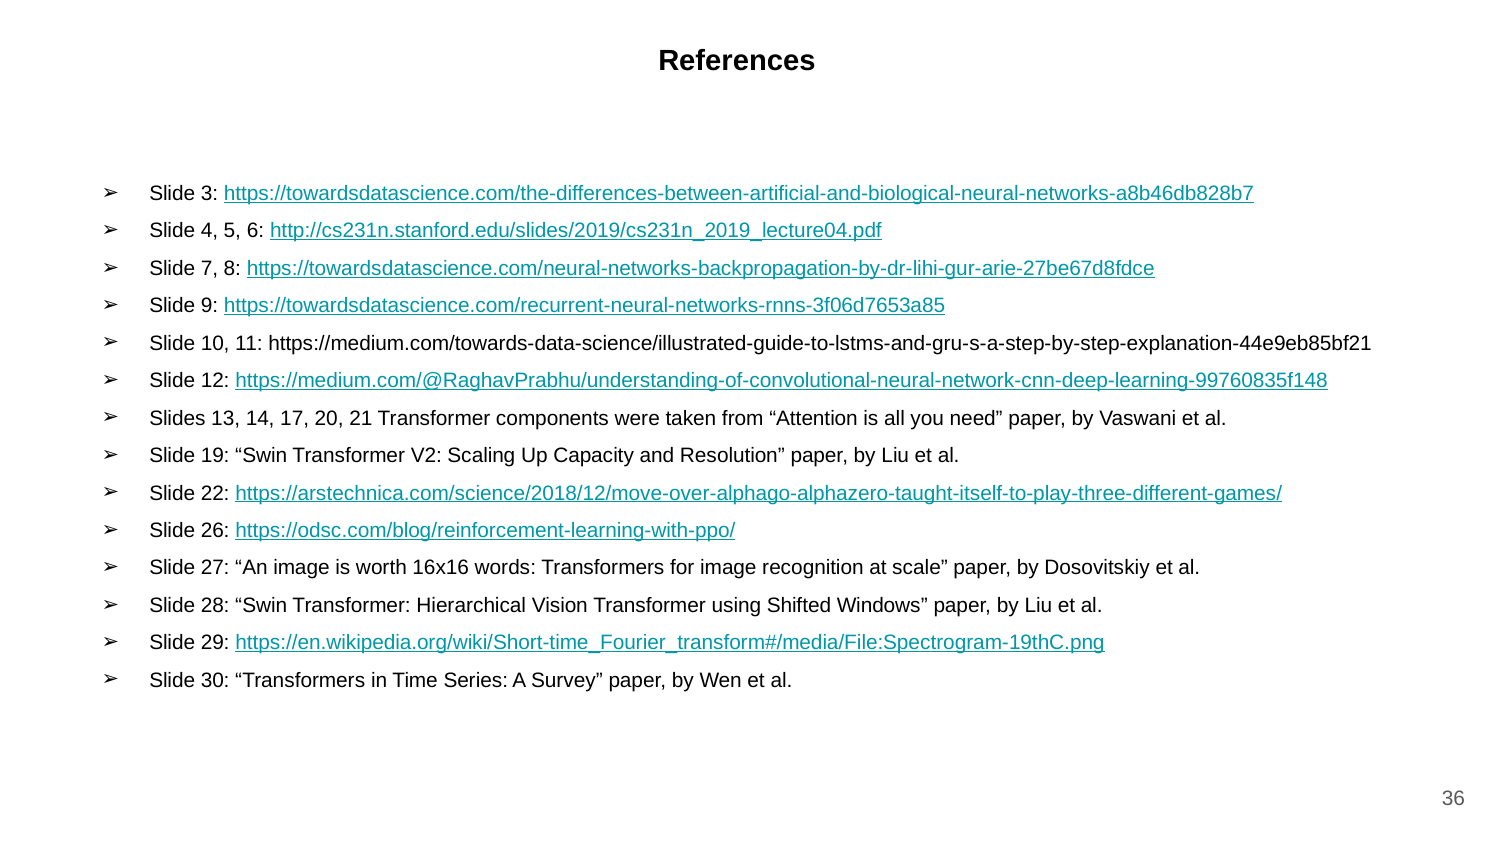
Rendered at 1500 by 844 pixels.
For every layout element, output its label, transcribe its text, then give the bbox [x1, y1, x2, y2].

slide_number <number> [1389, 764, 1480, 830]
text_box Slide 3: https://towardsdatascience.com/the-differences-between-artificial-and-biological-neural-networks-a8b46db828b7 Slide 4, 5, 6: http://cs231n.stanford.edu/slides/2019/cs231n_2019_lecture04.pdf Slide 7, 8: https://towardsdatascience.com/neural-networks-backpropagation-by-dr-lihi-gur-arie-27be67d8fdce Slide 9: https://towardsdatascience.com/recurrent-neural-networks-rnns-3f06d7653a85 Slide 10, 11: https://medium.com/towards-data-science/illustrated-guide-to-lstms-and-gru-s-a-step-by-step-explanation-44e9eb85bf21 Slide 12: https://medium.com/@RaghavPrabhu/understanding-of-convolutional-neural-network-cnn-deep-learning-99760835f148 Slides 13, 14, 17, 20, 21 Transformer components were taken from “Attention is all you need” paper, by Vaswani et al. Slide 19: “Swin Transformer V2: Scaling Up Capacity and Resolution” paper, by Liu et al. Slide 22: https://arstechnica.com/science/2018/12/move-over-alphago-alphazero-taught-itself-to-play-three-different-games/ Slide 26: https://odsc.com/blog/reinforcement-learning-with-ppo/ Slide 27: “An image is worth 16x16 words: Transformers for image recognition at scale” paper, by Dosovitskiy et al. Slide 28: “Swin Transformer: Hierarchical Vision Transformer using Shifted Windows” paper, by Liu et al. Slide 29: https://en.wikipedia.org/wiki/Short-time_Fourier_transform#/media/File:Spectrogram-19thC.png Slide 30: “Transformers in Time Series: A Survey” paper, by Wen et al. [59, 152, 1451, 707]
text_box References [643, 26, 867, 96]
